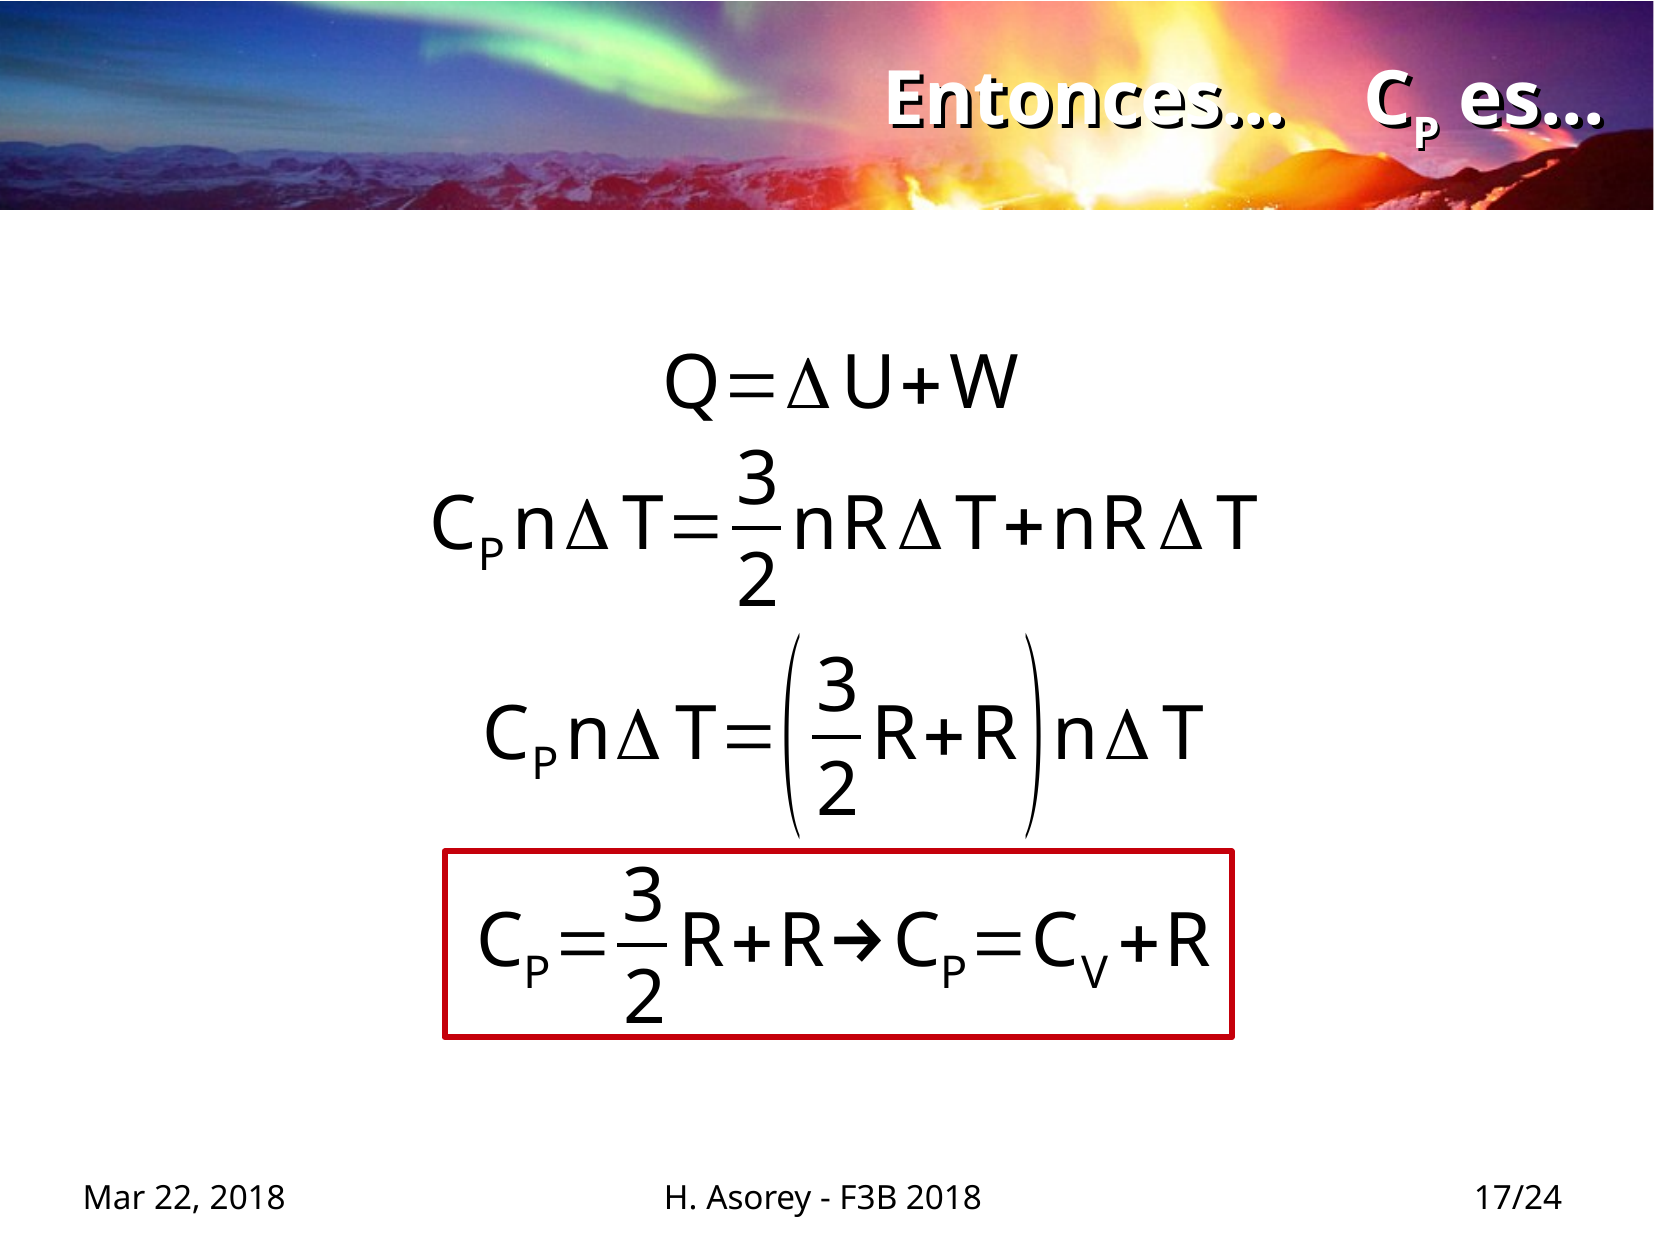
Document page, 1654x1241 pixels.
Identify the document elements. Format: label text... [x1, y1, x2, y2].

title Entonces... CP es... [45, 15, 1606, 191]
chart [423, 335, 1265, 1043]
picture [0, 1, 1654, 210]
